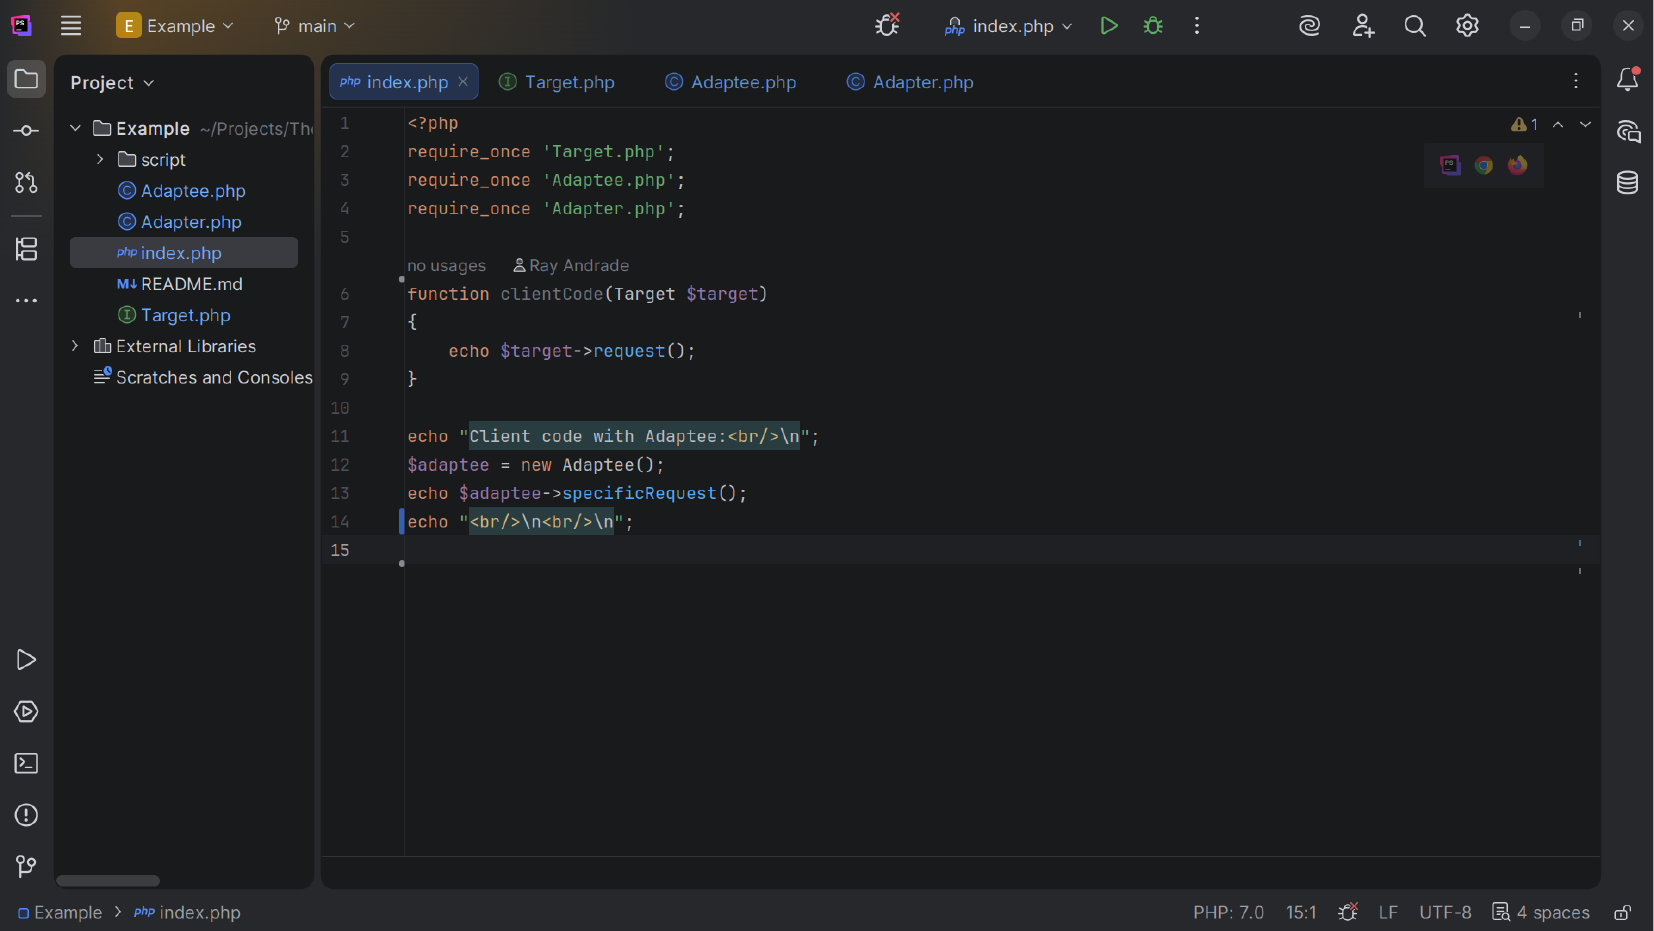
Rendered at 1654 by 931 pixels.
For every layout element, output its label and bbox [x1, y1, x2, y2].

text_box [15, 15, 31, 31]
picture [0, 0, 1654, 931]
